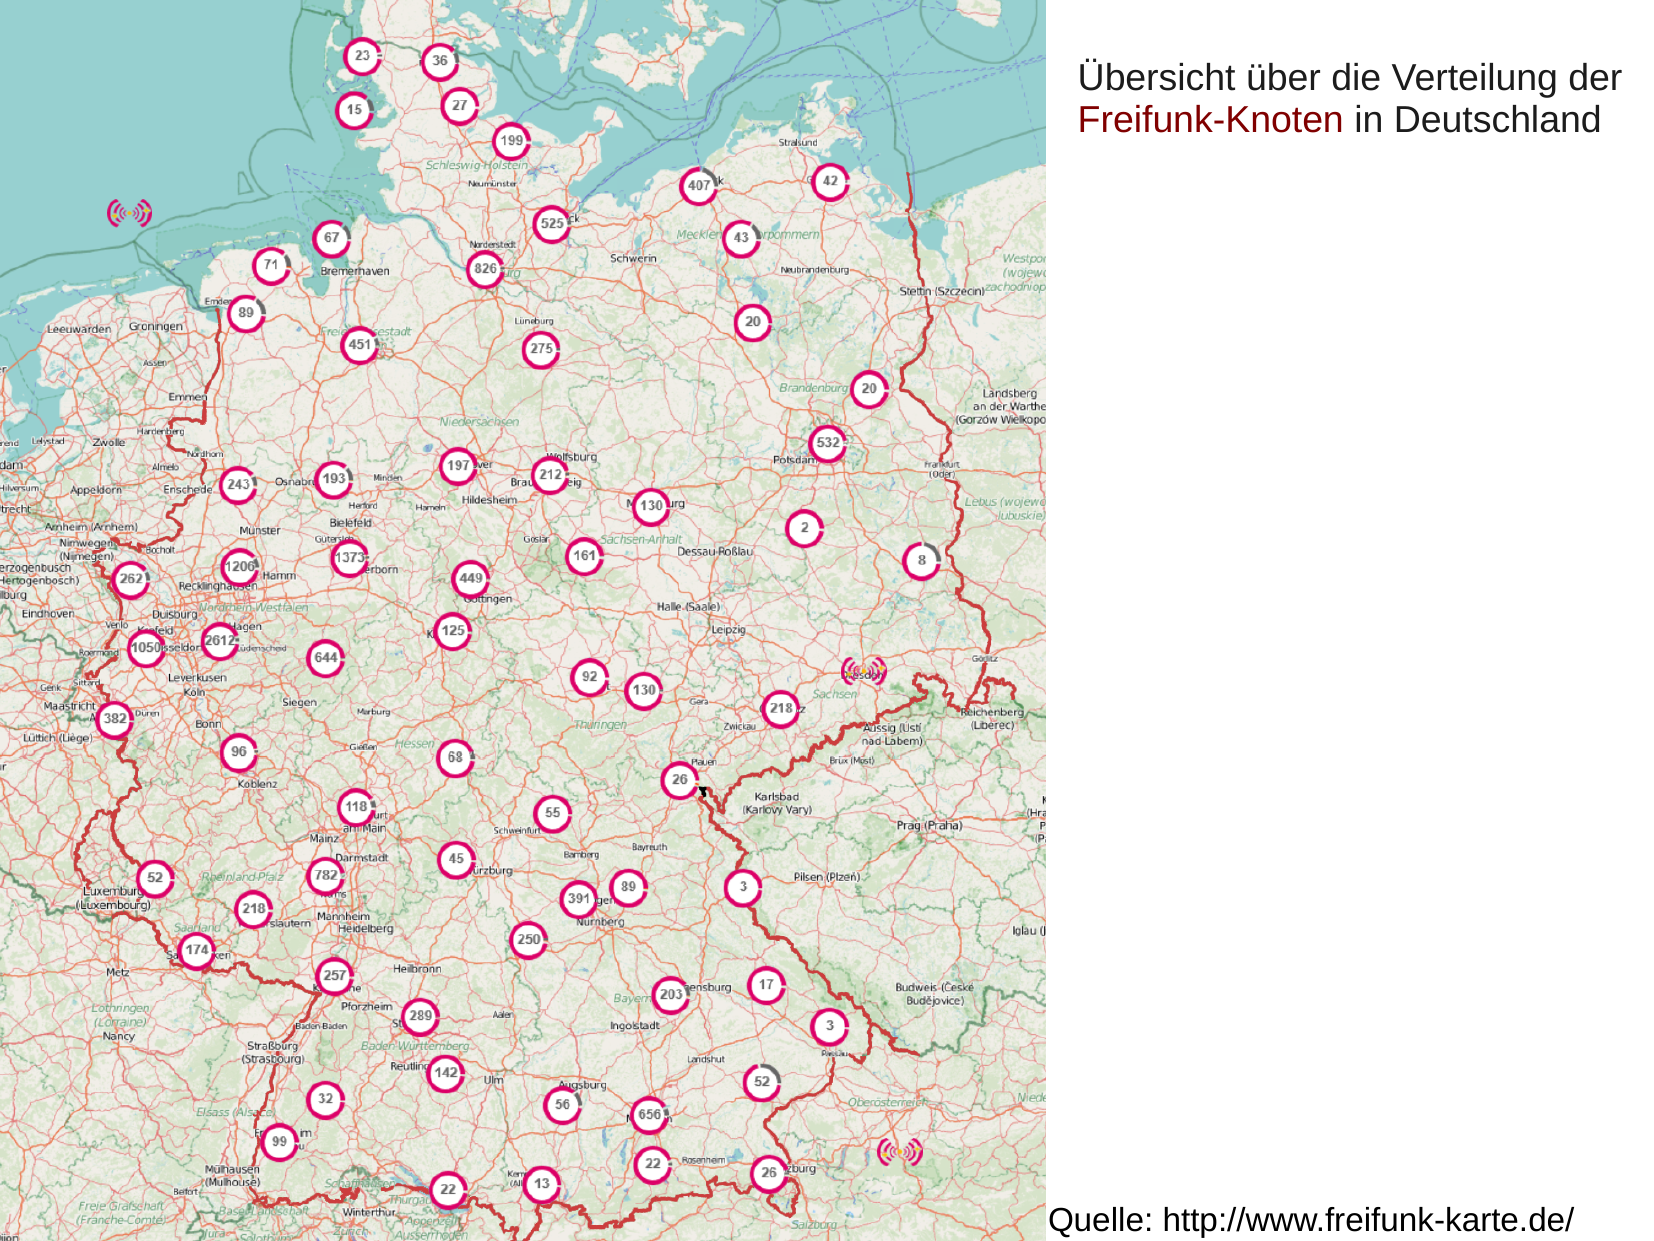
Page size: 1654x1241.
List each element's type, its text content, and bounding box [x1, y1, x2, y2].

text_box Quelle: http://www.freifunk-karte.de/ [1033, 1194, 1654, 1241]
picture [0, 0, 1046, 1241]
text_box Übersicht über die Verteilung der Freifunk-Knoten in Deutschland [1062, 48, 1654, 148]
